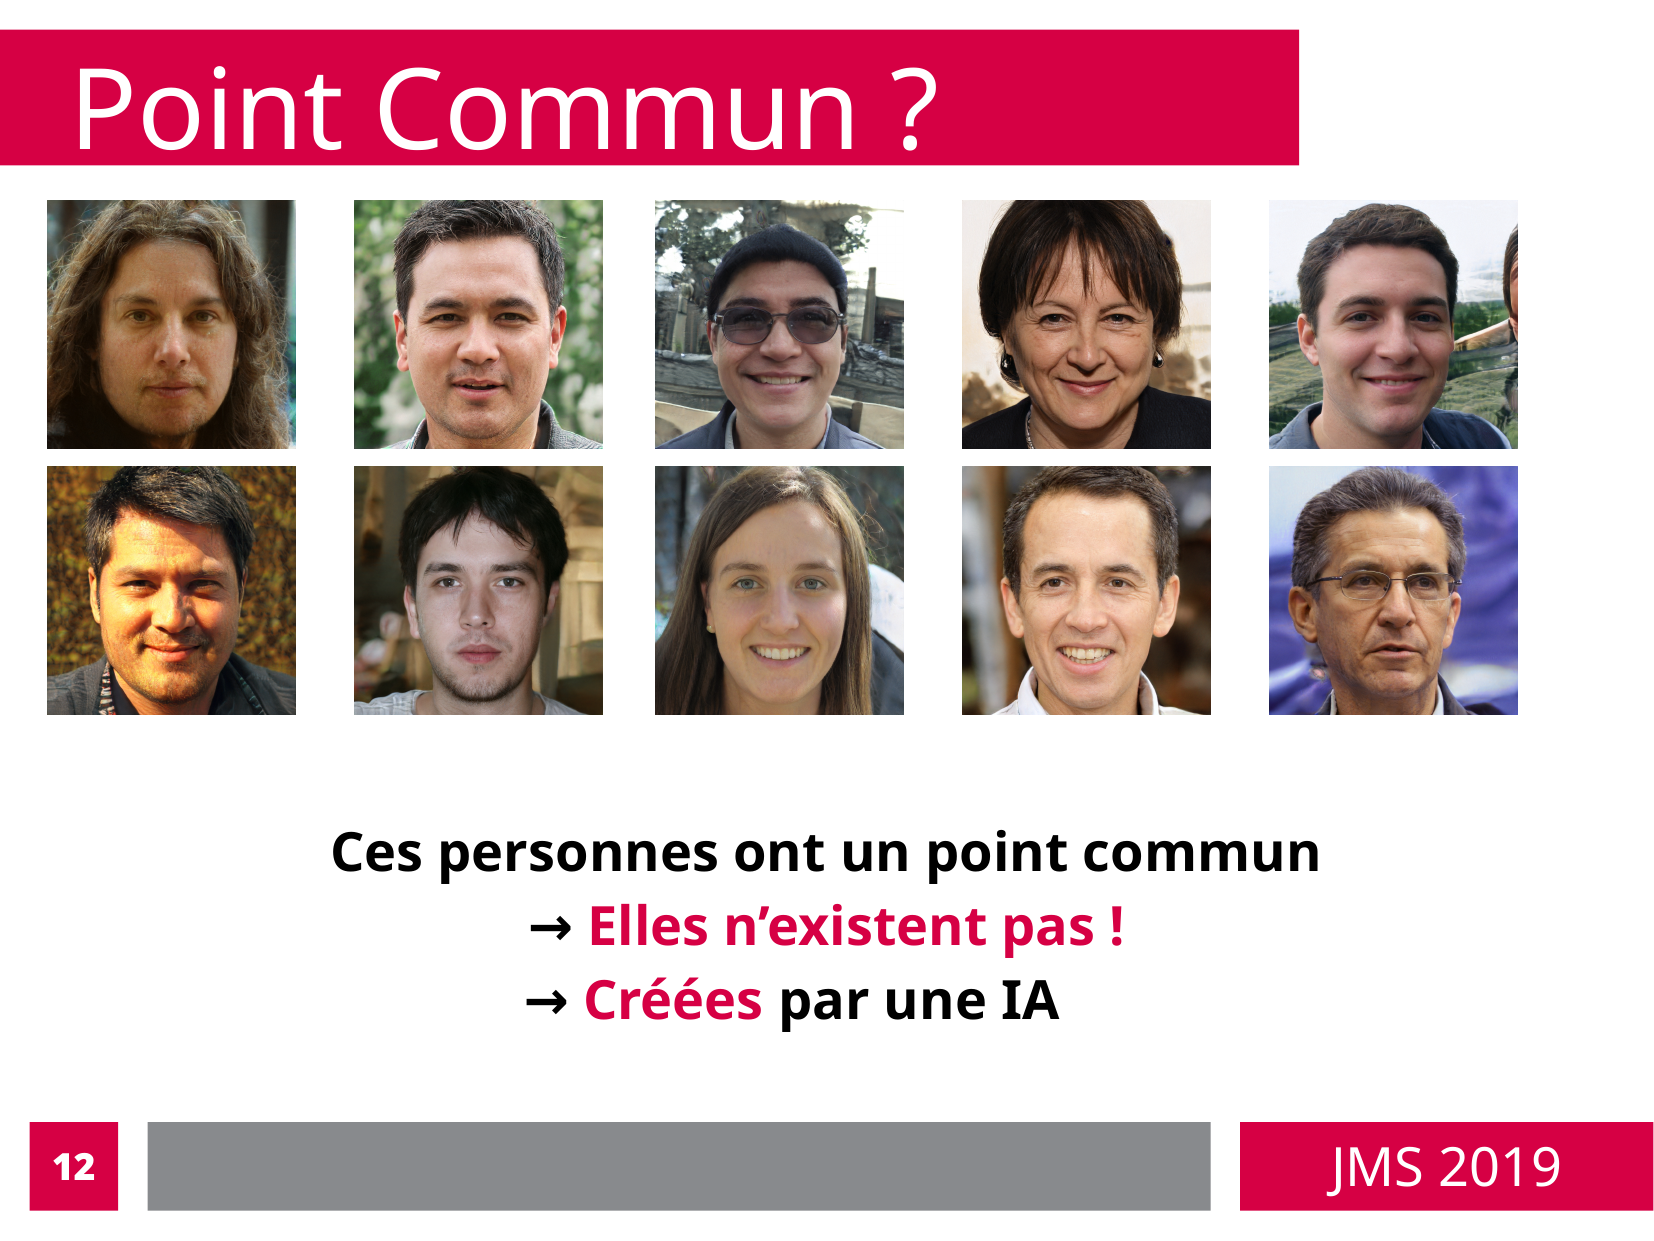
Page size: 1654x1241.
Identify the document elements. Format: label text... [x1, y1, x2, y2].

picture [1269, 200, 1518, 449]
title Point Commun ? [0, 29, 1229, 178]
text_box Ces personnes ont un point commun → Elles n’existent pas ! → Créées par une IA [147, 750, 1506, 1099]
picture [655, 466, 904, 715]
picture [655, 200, 904, 449]
picture [47, 200, 296, 449]
picture [1269, 466, 1518, 715]
picture [47, 466, 296, 715]
picture [962, 200, 1211, 449]
picture [354, 466, 603, 715]
picture [962, 466, 1211, 715]
picture [354, 200, 603, 449]
